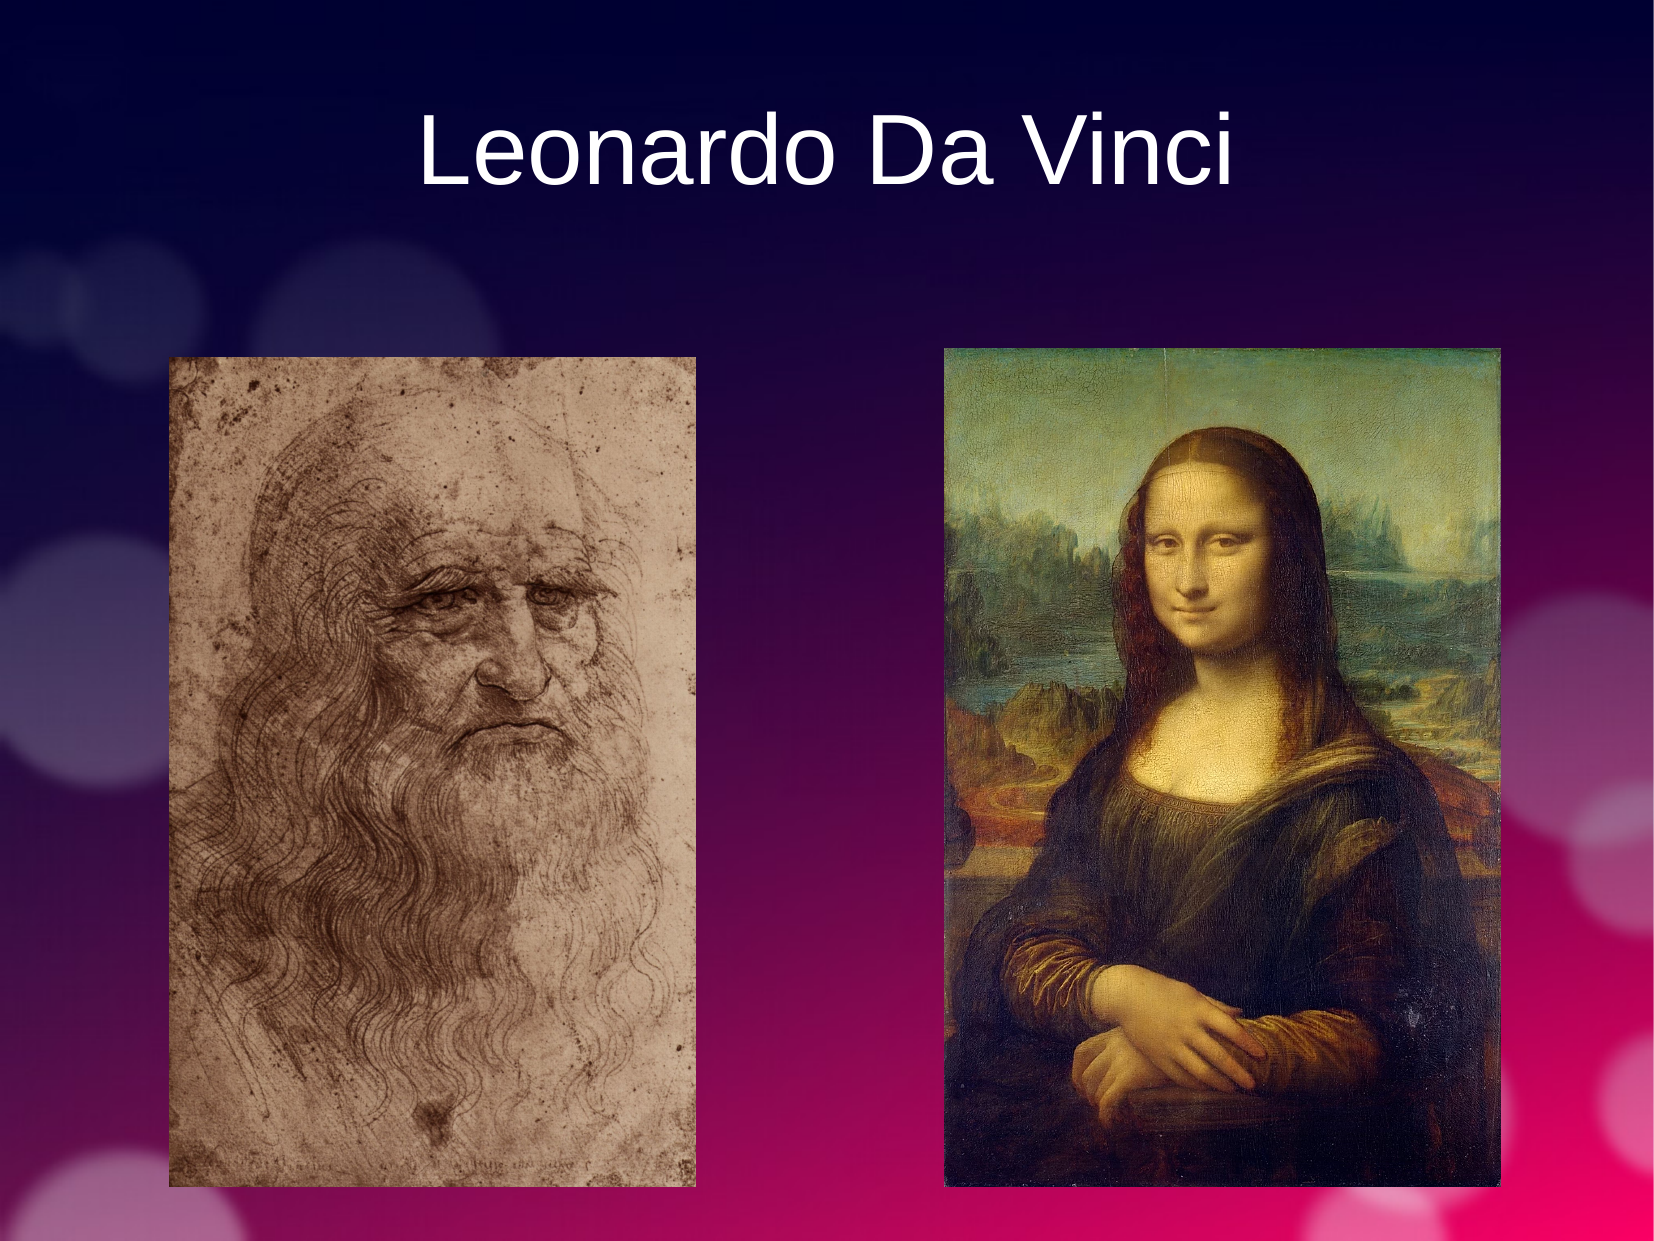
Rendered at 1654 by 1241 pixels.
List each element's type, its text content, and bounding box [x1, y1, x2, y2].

title Leonardo Da Vinci [82, 94, 1571, 420]
picture [0, 0, 1654, 1241]
